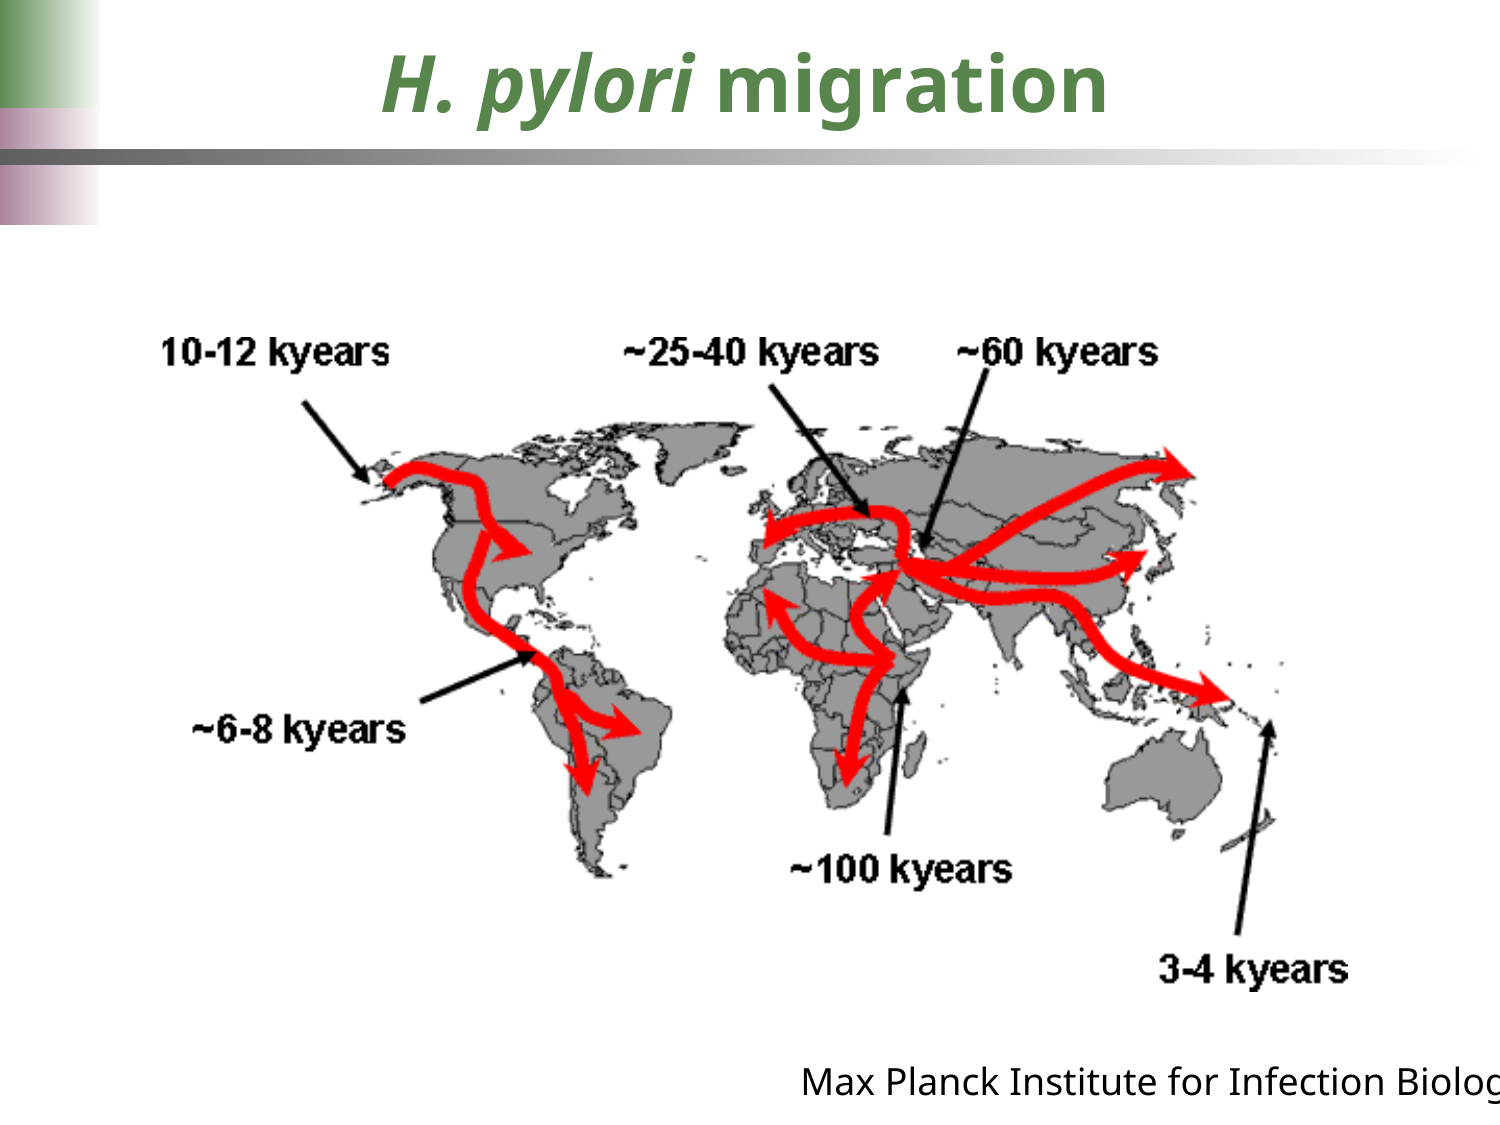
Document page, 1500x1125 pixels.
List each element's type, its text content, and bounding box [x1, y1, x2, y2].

text_box Max Planck Institute for Infection Biology [785, 1049, 1500, 1111]
title H. pylori migration [133, 24, 1359, 138]
picture [162, 337, 1348, 992]
